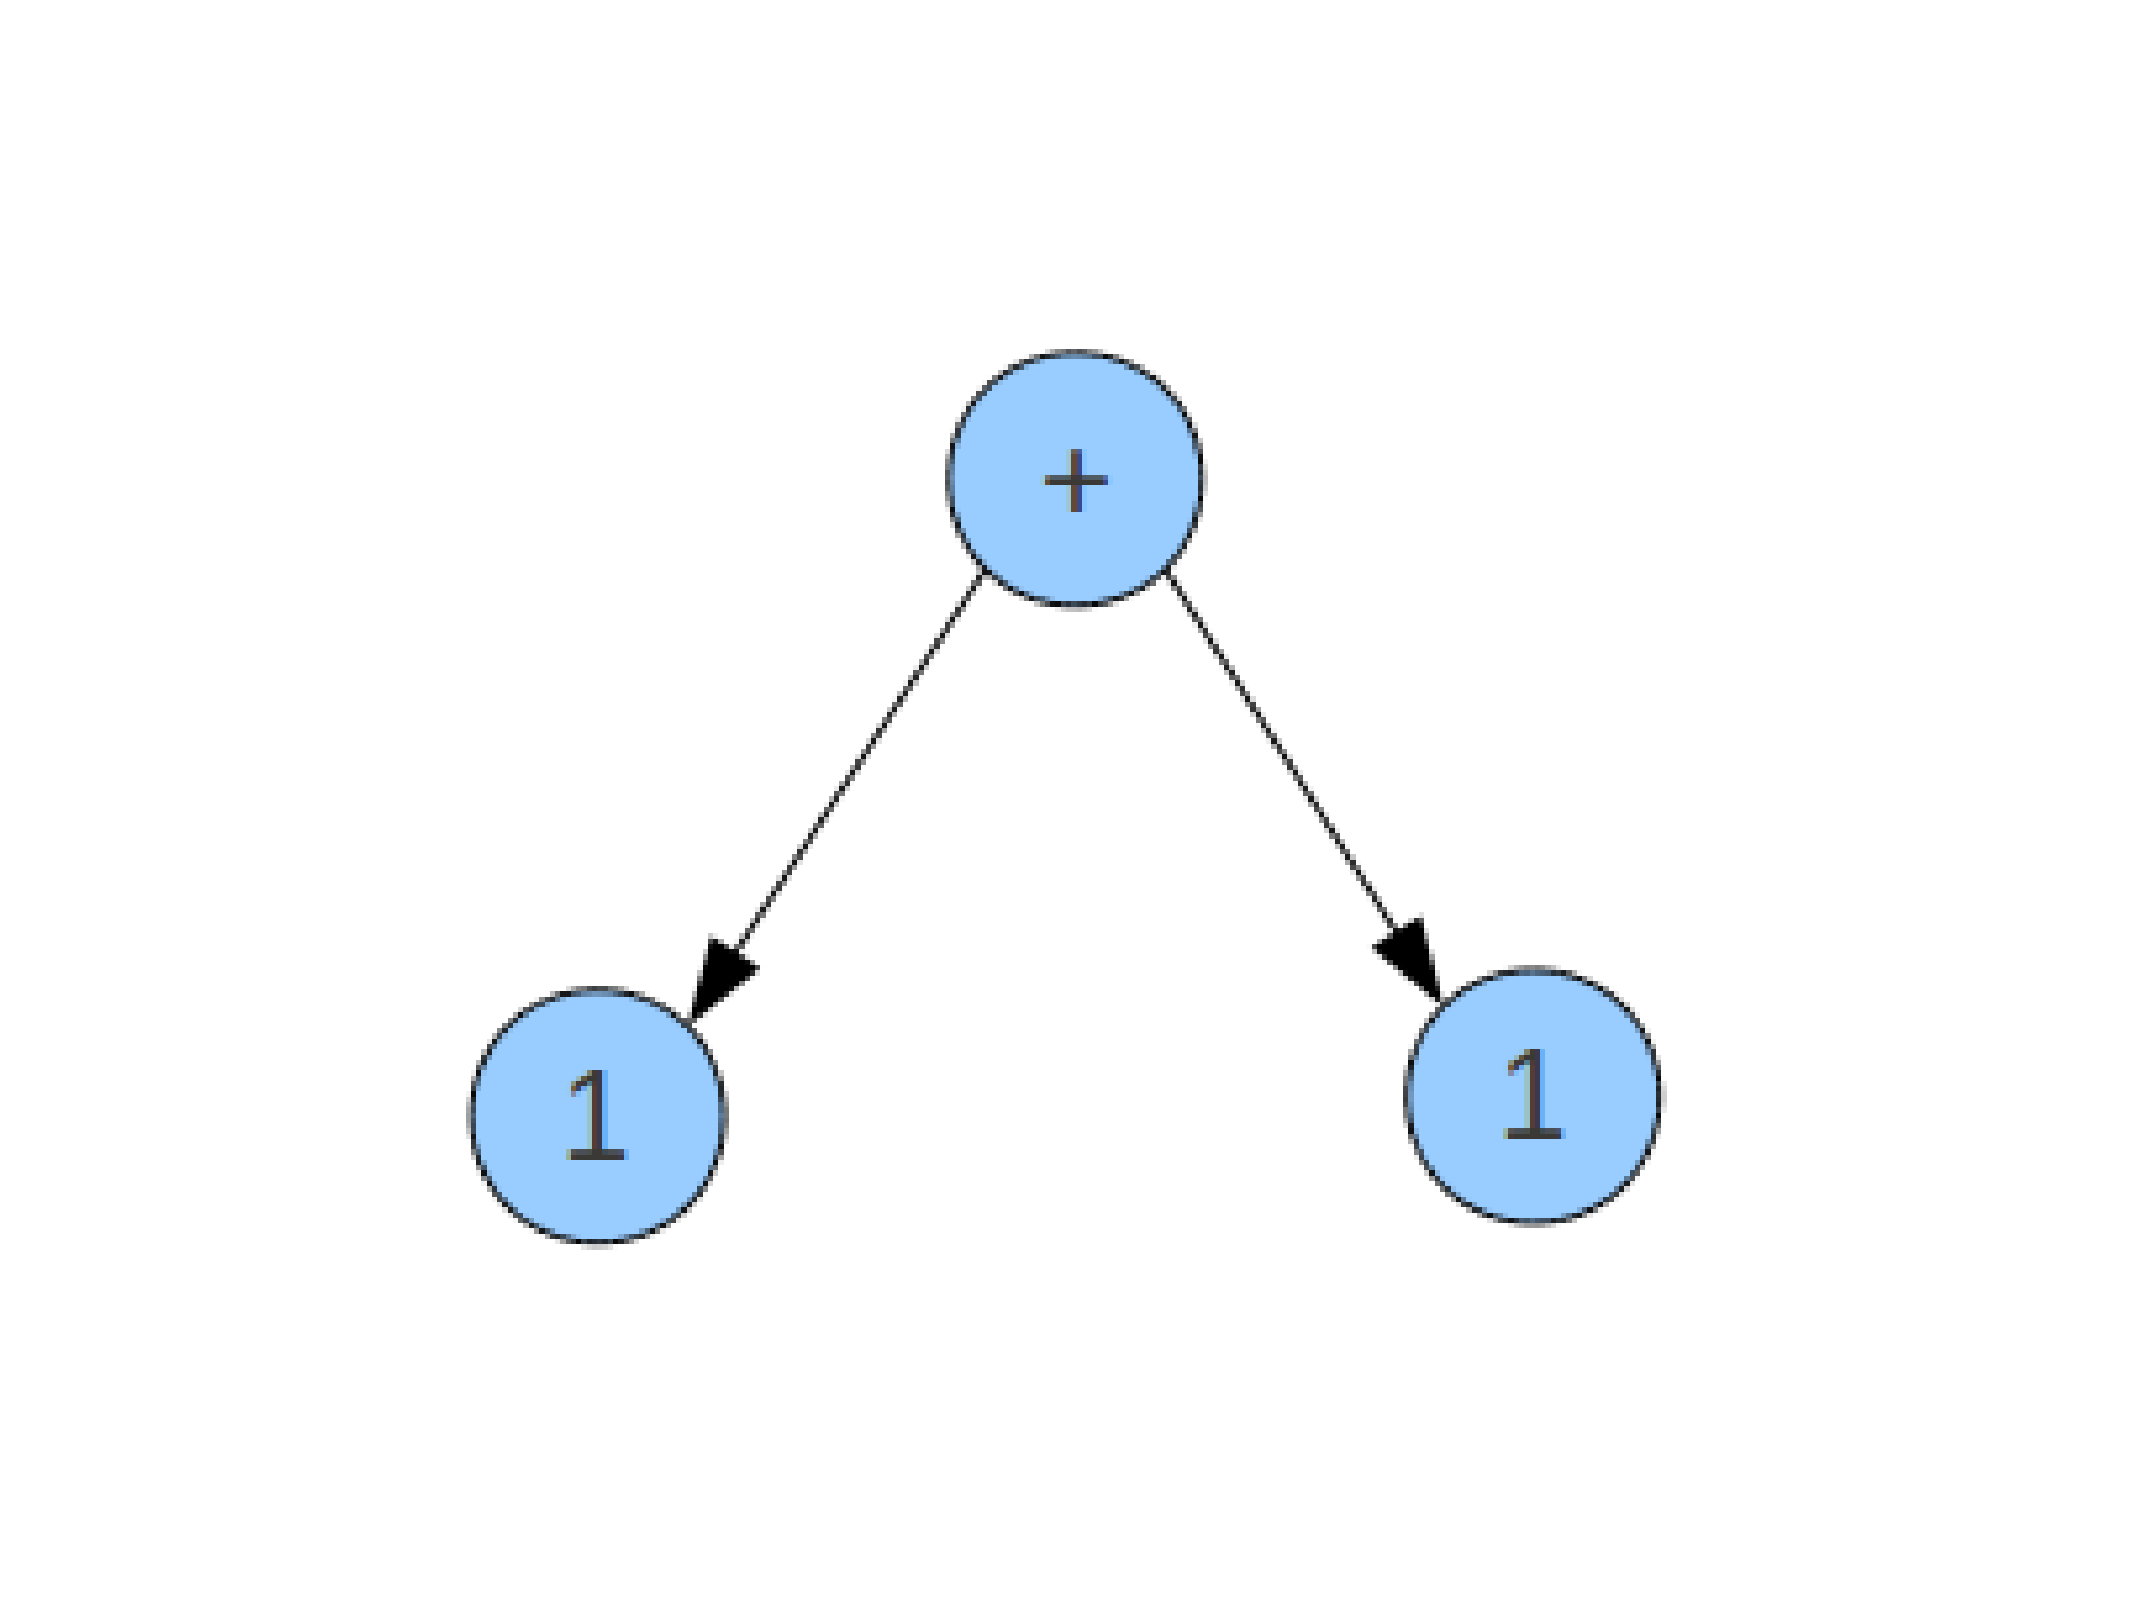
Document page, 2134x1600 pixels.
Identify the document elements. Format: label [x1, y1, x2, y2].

picture [466, 349, 1667, 1250]
